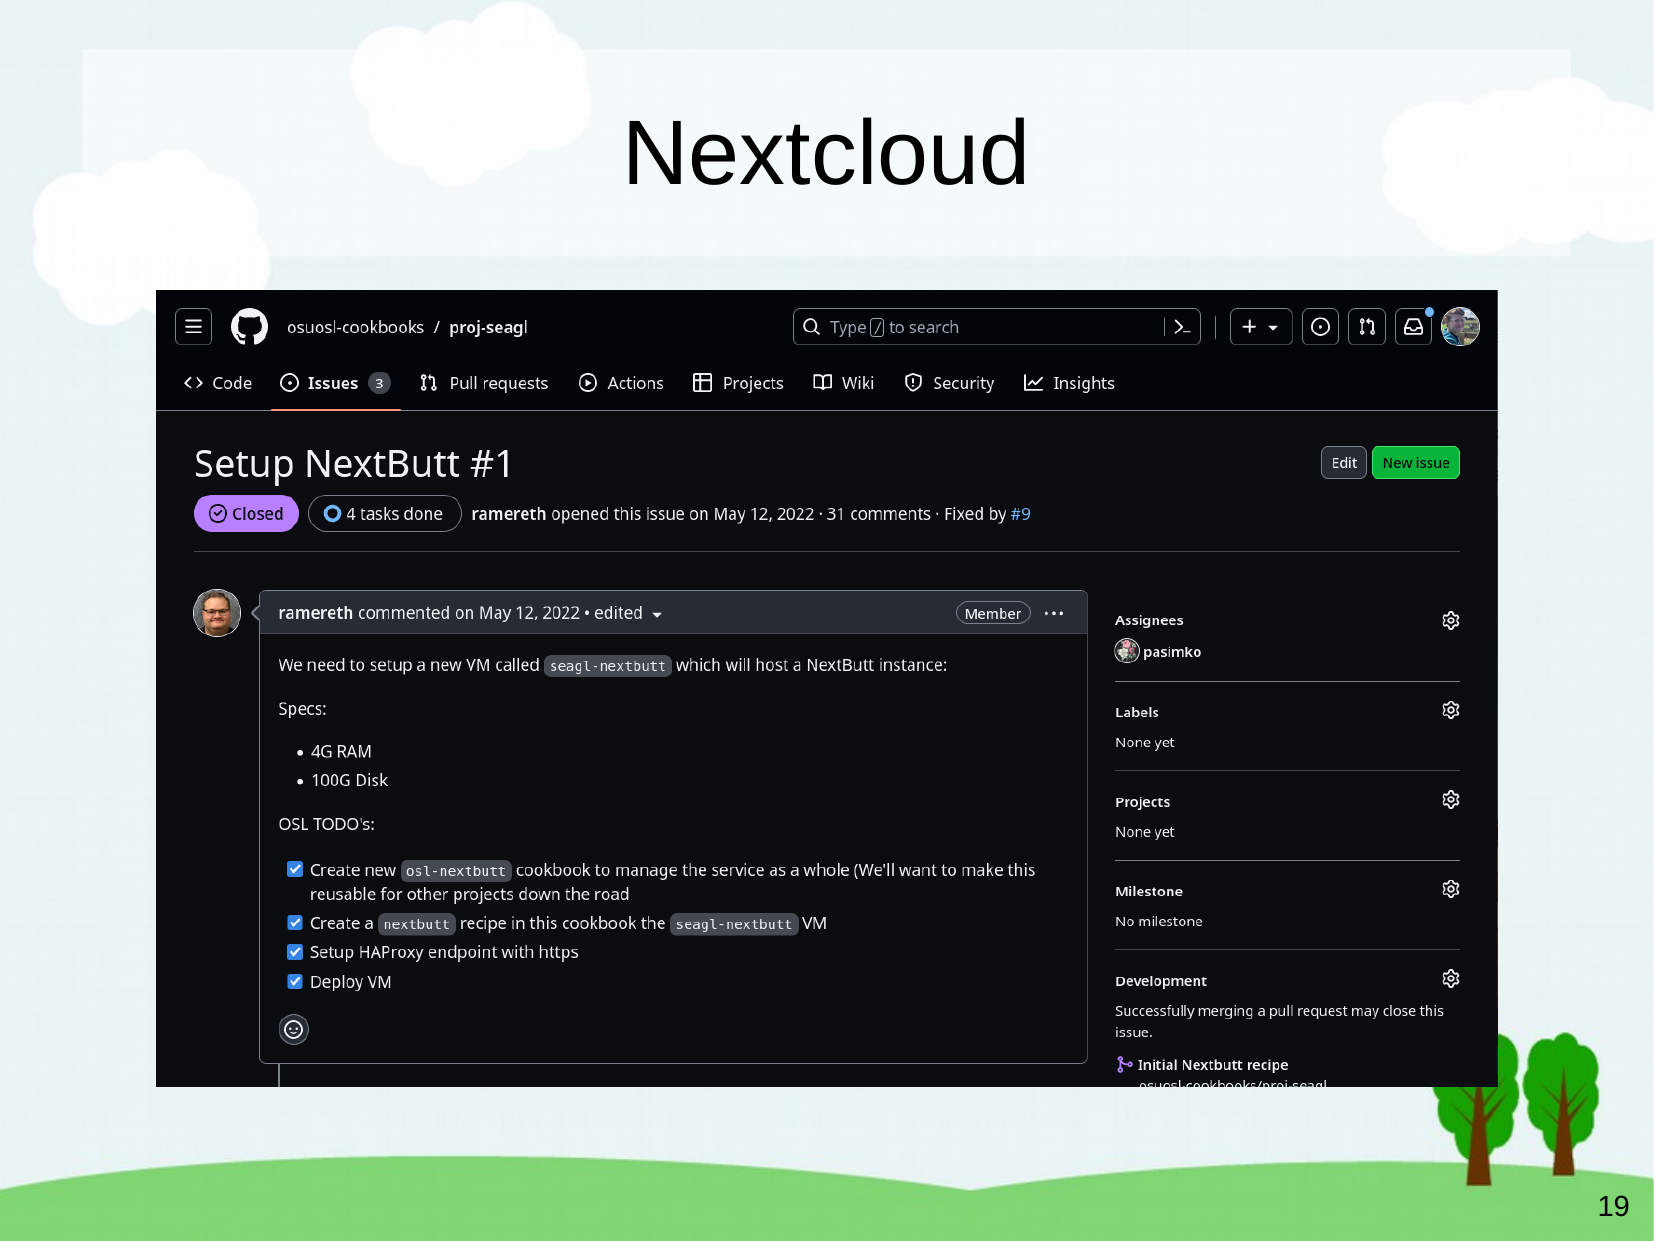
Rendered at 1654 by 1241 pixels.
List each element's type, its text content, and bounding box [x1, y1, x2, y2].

title Nextcloud [82, 49, 1571, 257]
picture [0, 0, 1654, 1241]
